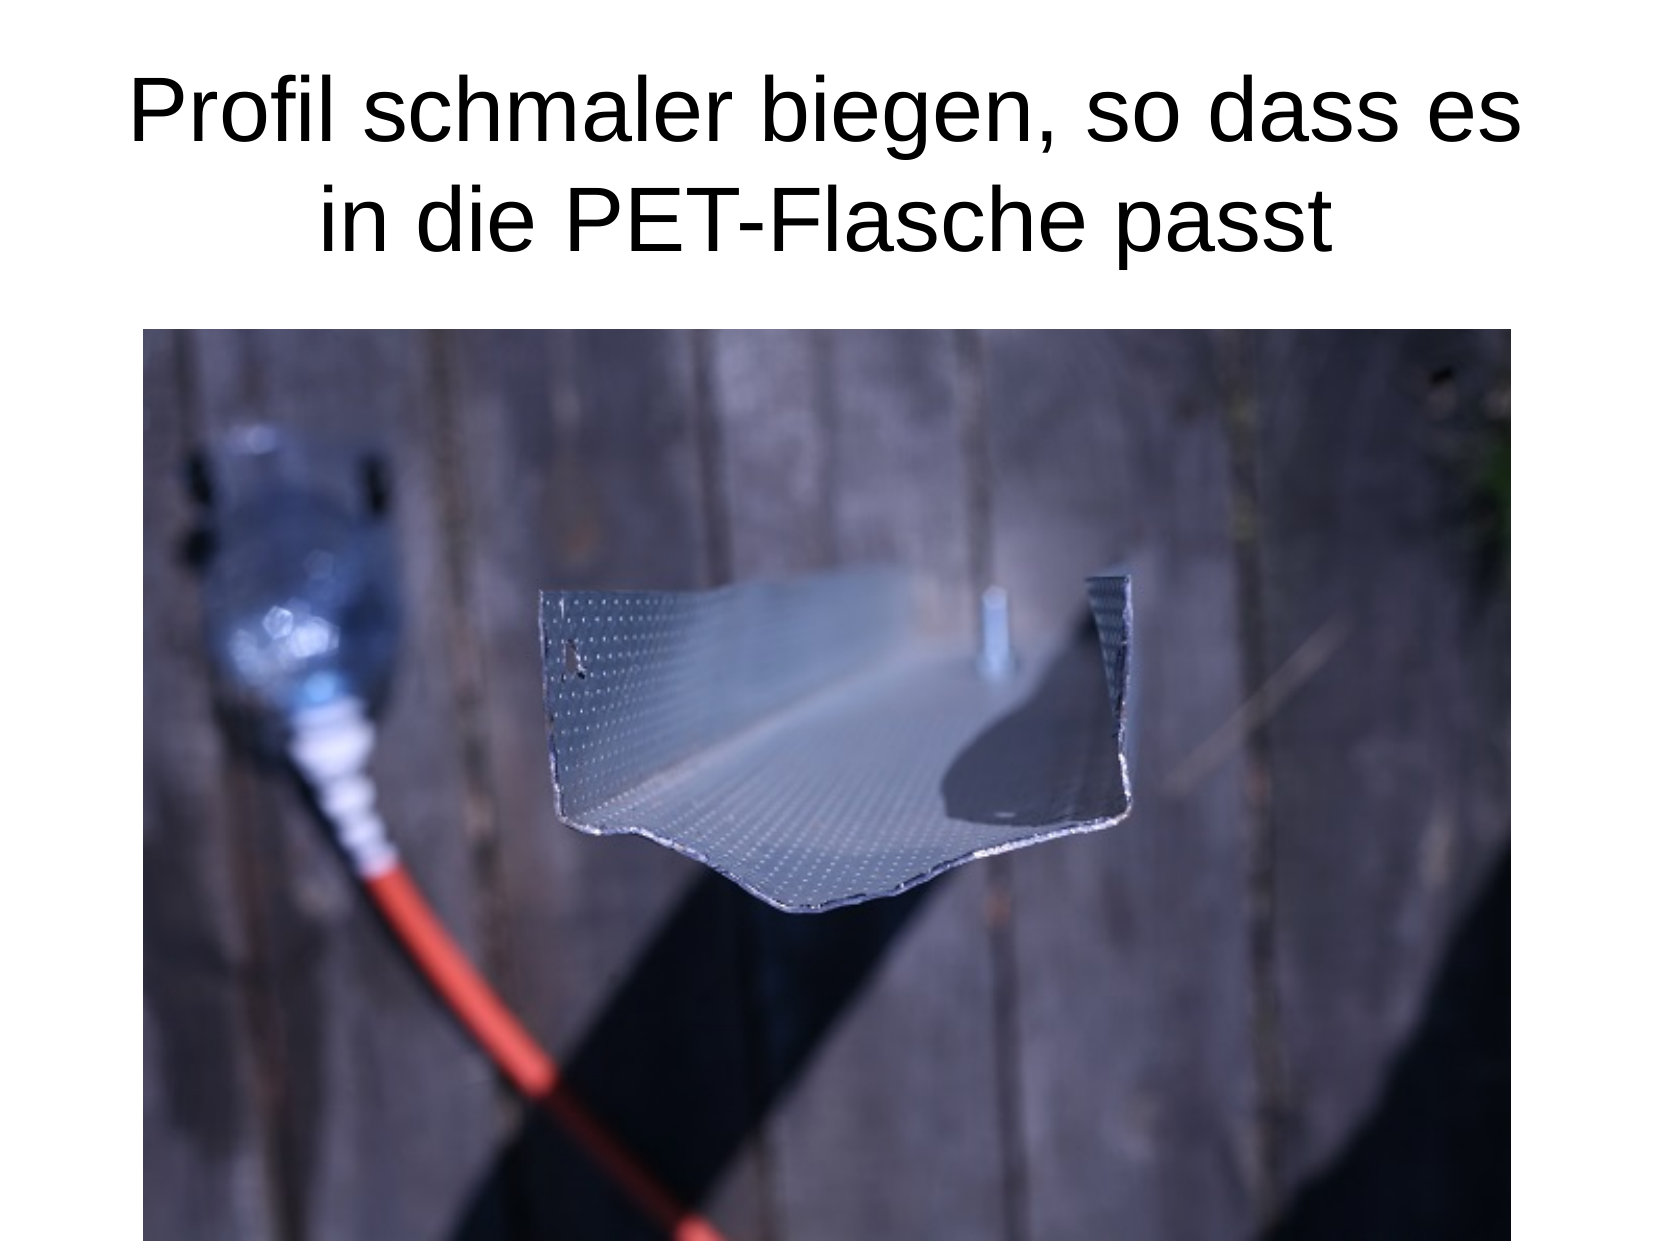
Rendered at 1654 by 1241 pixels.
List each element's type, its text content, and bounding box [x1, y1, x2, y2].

title Profil schmaler biegen, so dass es in die PET-Flasche passt [82, 49, 1571, 257]
picture [143, 329, 1511, 1241]
